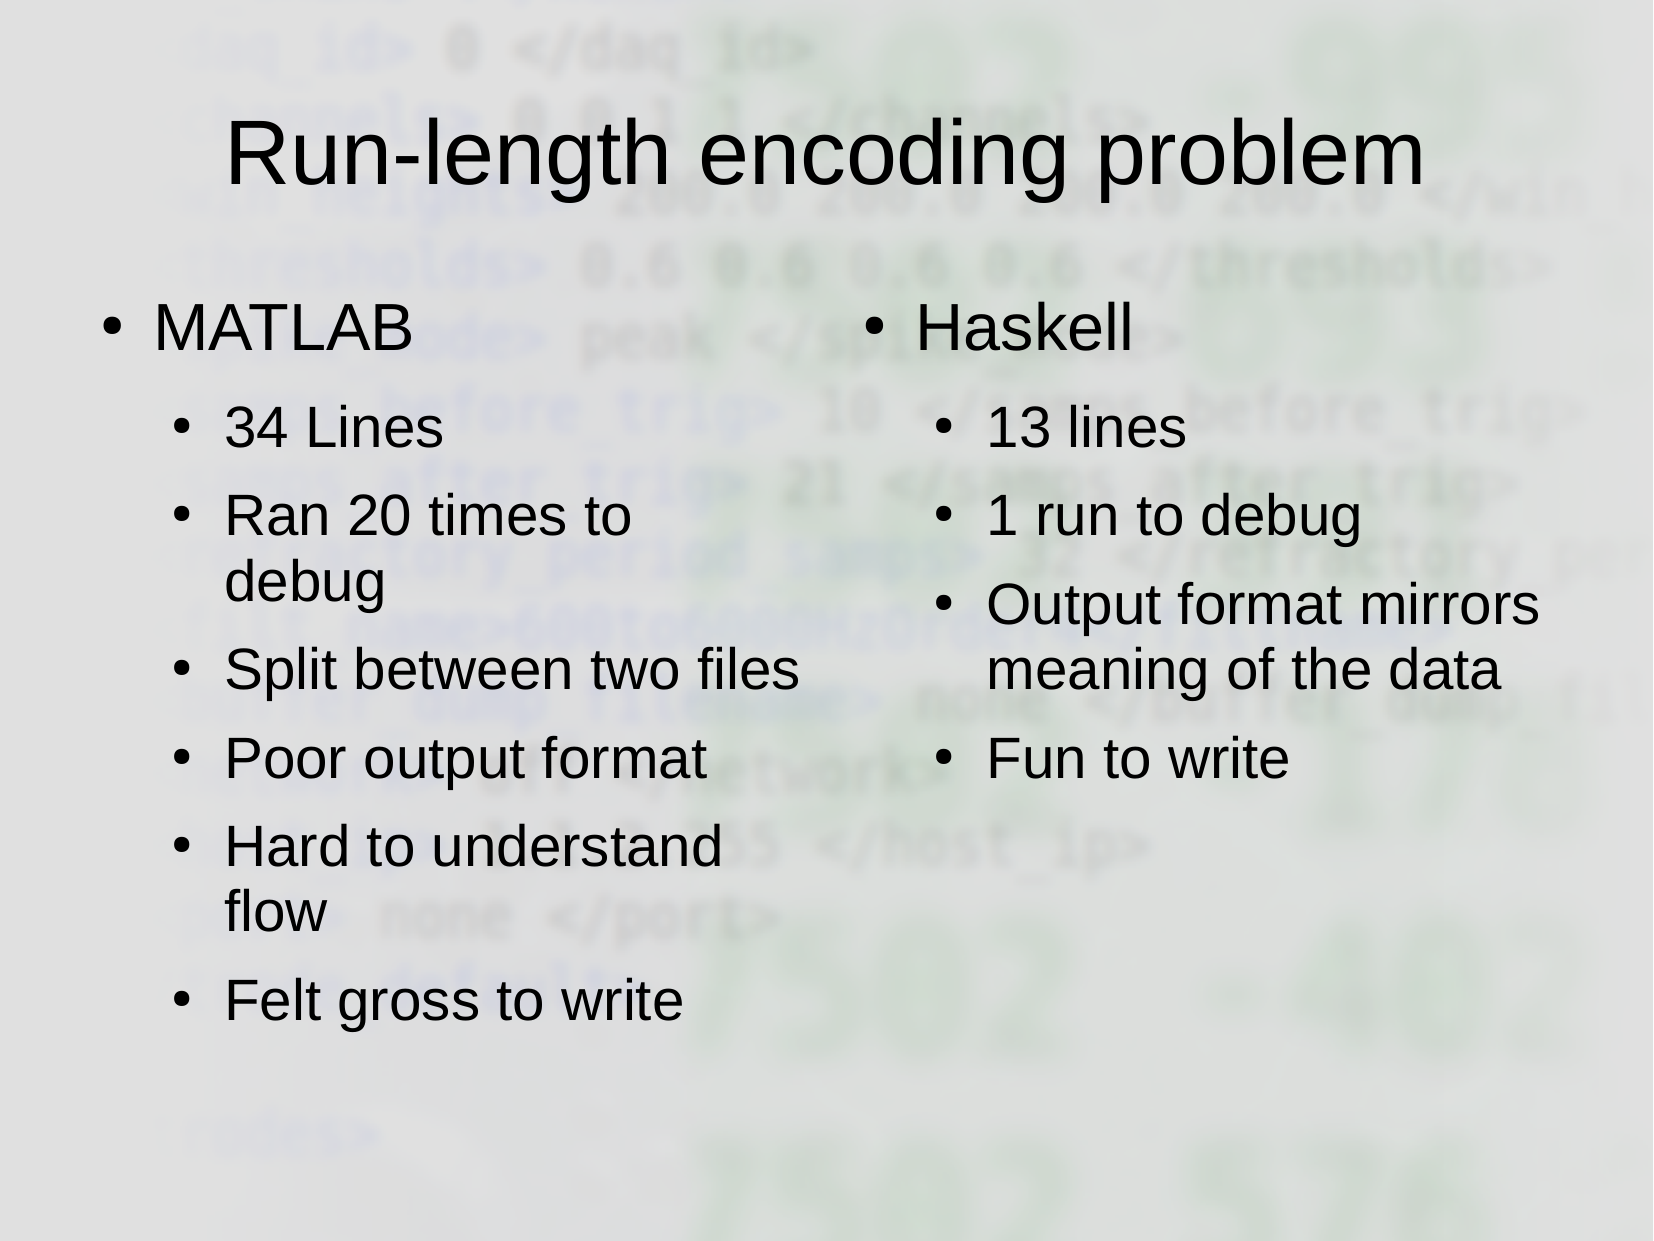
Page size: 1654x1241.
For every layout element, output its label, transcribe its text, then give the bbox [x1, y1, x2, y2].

title Run-length encoding problem [82, 49, 1571, 257]
list MATLAB 34 Lines Ran 20 times to debug Split between two files Poor output format Hard to understand flow Felt gross to write [82, 290, 809, 1109]
picture [0, 0, 1654, 1241]
list Haskell 13 lines 1 run to debug Output format mirrors meaning of the data Fun to write [844, 290, 1571, 1109]
